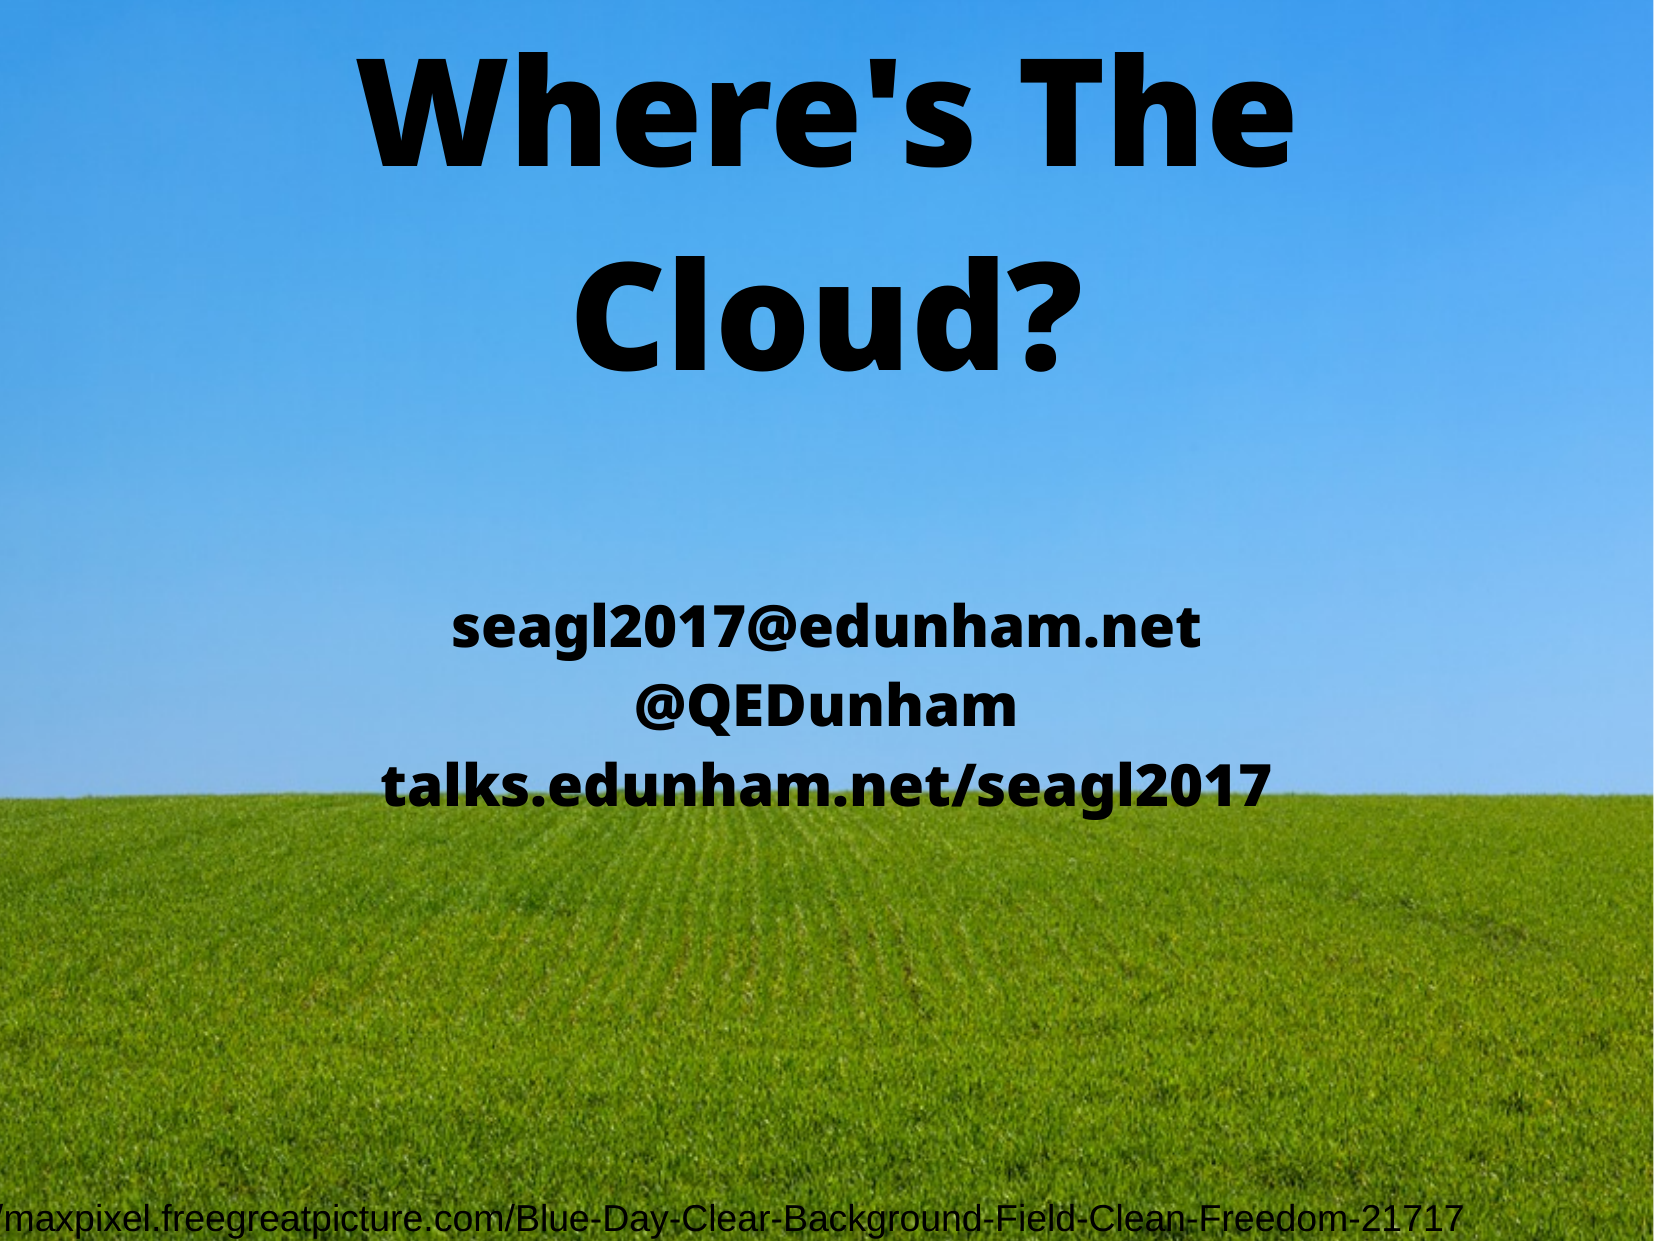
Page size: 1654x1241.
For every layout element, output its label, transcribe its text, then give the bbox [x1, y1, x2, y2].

picture [0, 0, 1654, 1241]
title Where's The Cloud? seagl2017@edunham.net @QEDunham talks.edunham.net/seagl2017 [82, 49, 1571, 781]
text_box http://maxpixel.freegreatpicture.com/Blue-Day-Clear-Background-Field-Clean-Freedom-21717 [0, 1189, 1480, 1241]
